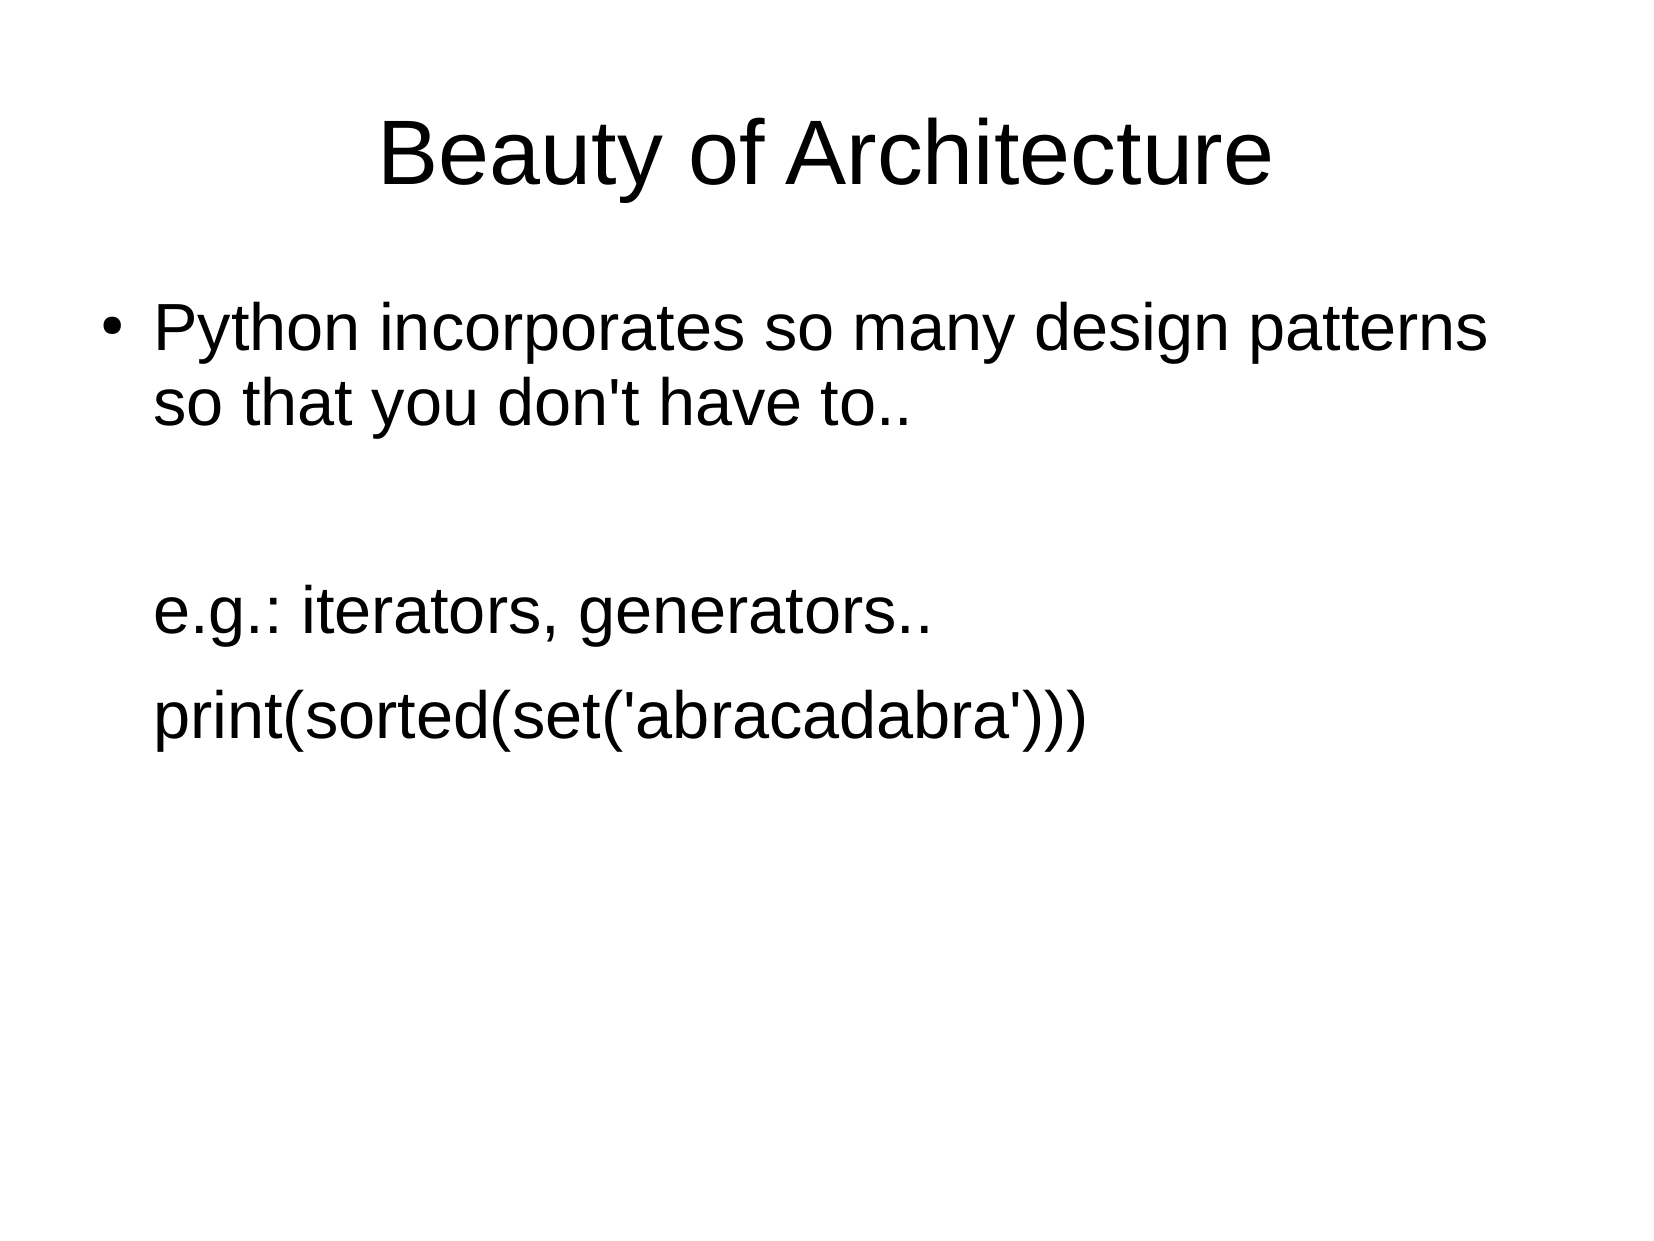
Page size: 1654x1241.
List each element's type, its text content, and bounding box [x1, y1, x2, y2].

list Python incorporates so many design patterns so that you don't have to.. e.g.: iterators, generators.. print(sorted(set('abracadabra'))) [82, 290, 1571, 1109]
title Beauty of Architecture [82, 49, 1571, 257]
